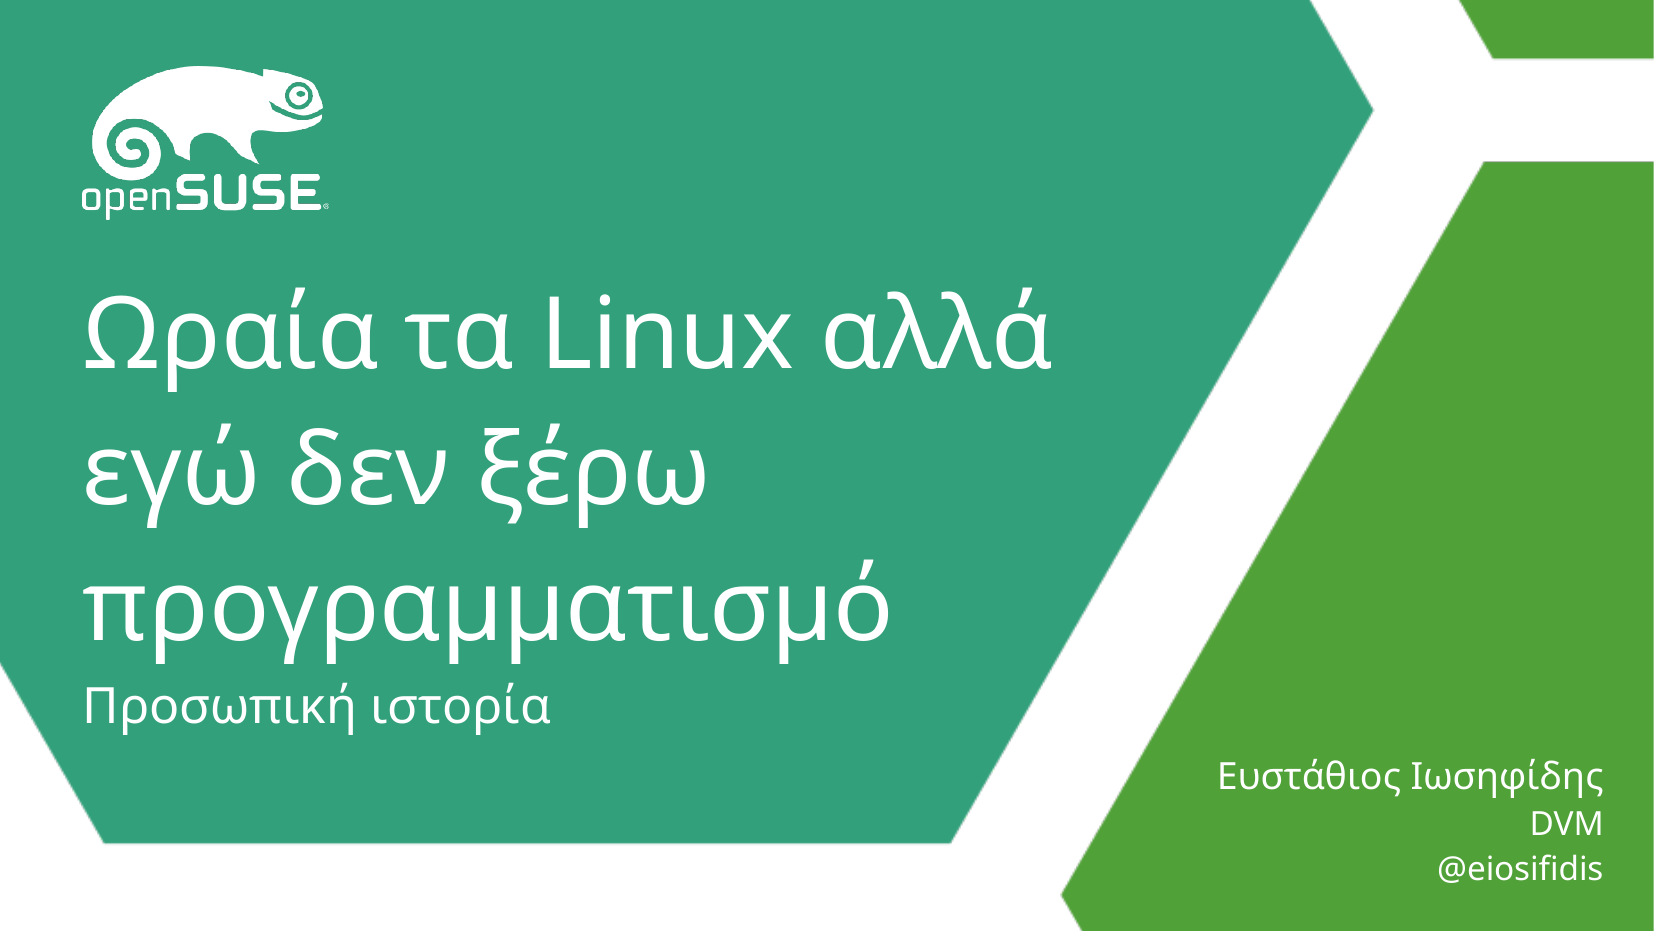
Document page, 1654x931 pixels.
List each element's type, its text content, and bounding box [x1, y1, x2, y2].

picture [0, 0, 1654, 931]
subtitle Ευστάθιος Ιωσηφίδης DVM @eiosifidis [1177, 686, 1604, 931]
title Ωραία τα Linux αλλά εγώ δεν ξέρω προγραμματισμό Προσωπική ιστορία [82, 216, 1218, 783]
